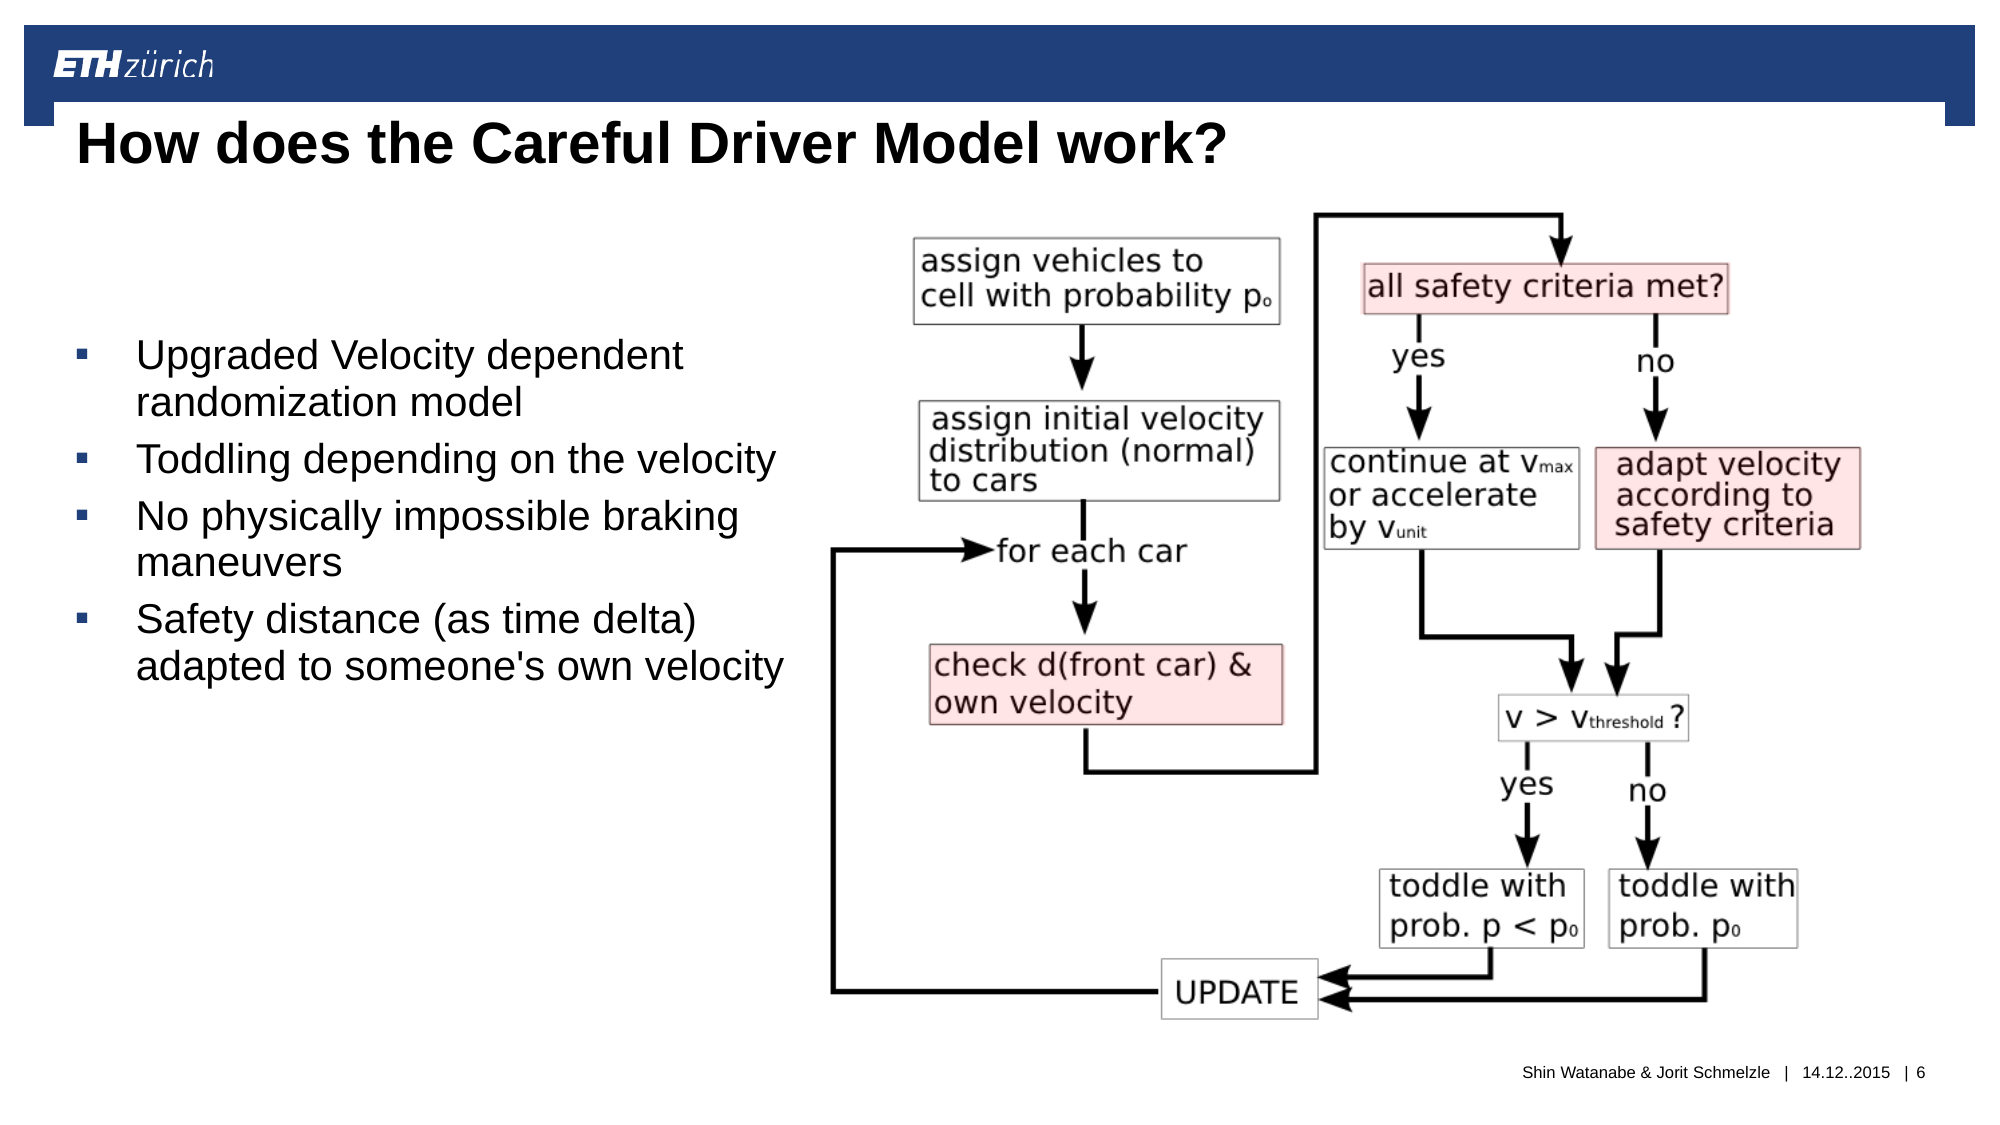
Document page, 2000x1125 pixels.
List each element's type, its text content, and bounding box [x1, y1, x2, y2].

title How does the Careful Driver Model work? [53, 101, 1945, 262]
picture [800, 178, 1890, 1052]
list Upgraded Velocity dependent randomization model Toddling depending on the velocity No physically impossible braking maneuvers Safety distance (as time delta) adapted to someone's own velocity [53, 331, 800, 1023]
